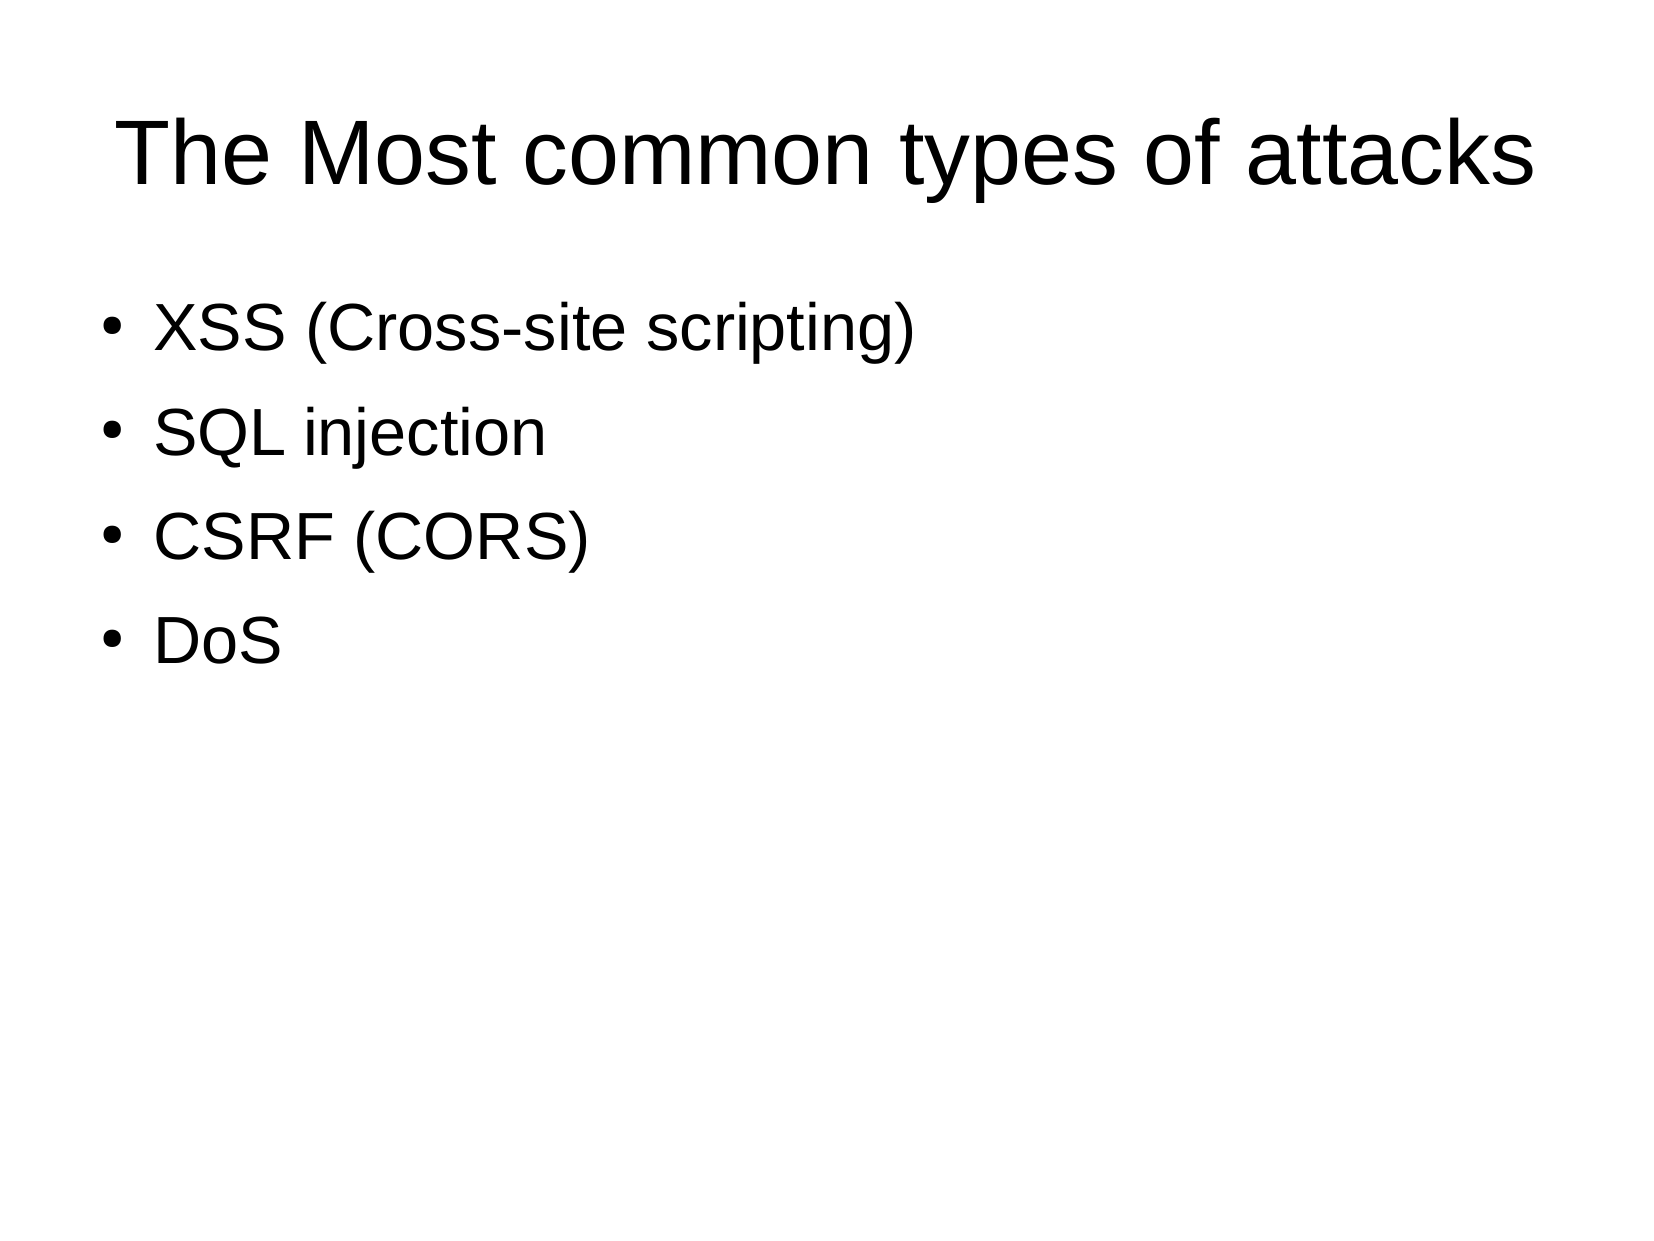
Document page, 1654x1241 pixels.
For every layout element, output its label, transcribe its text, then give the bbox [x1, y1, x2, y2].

title The Most common types of attacks [82, 49, 1571, 257]
list XSS (Cross-site scripting) SQL injection CSRF (CORS) DoS [82, 290, 1571, 1010]
